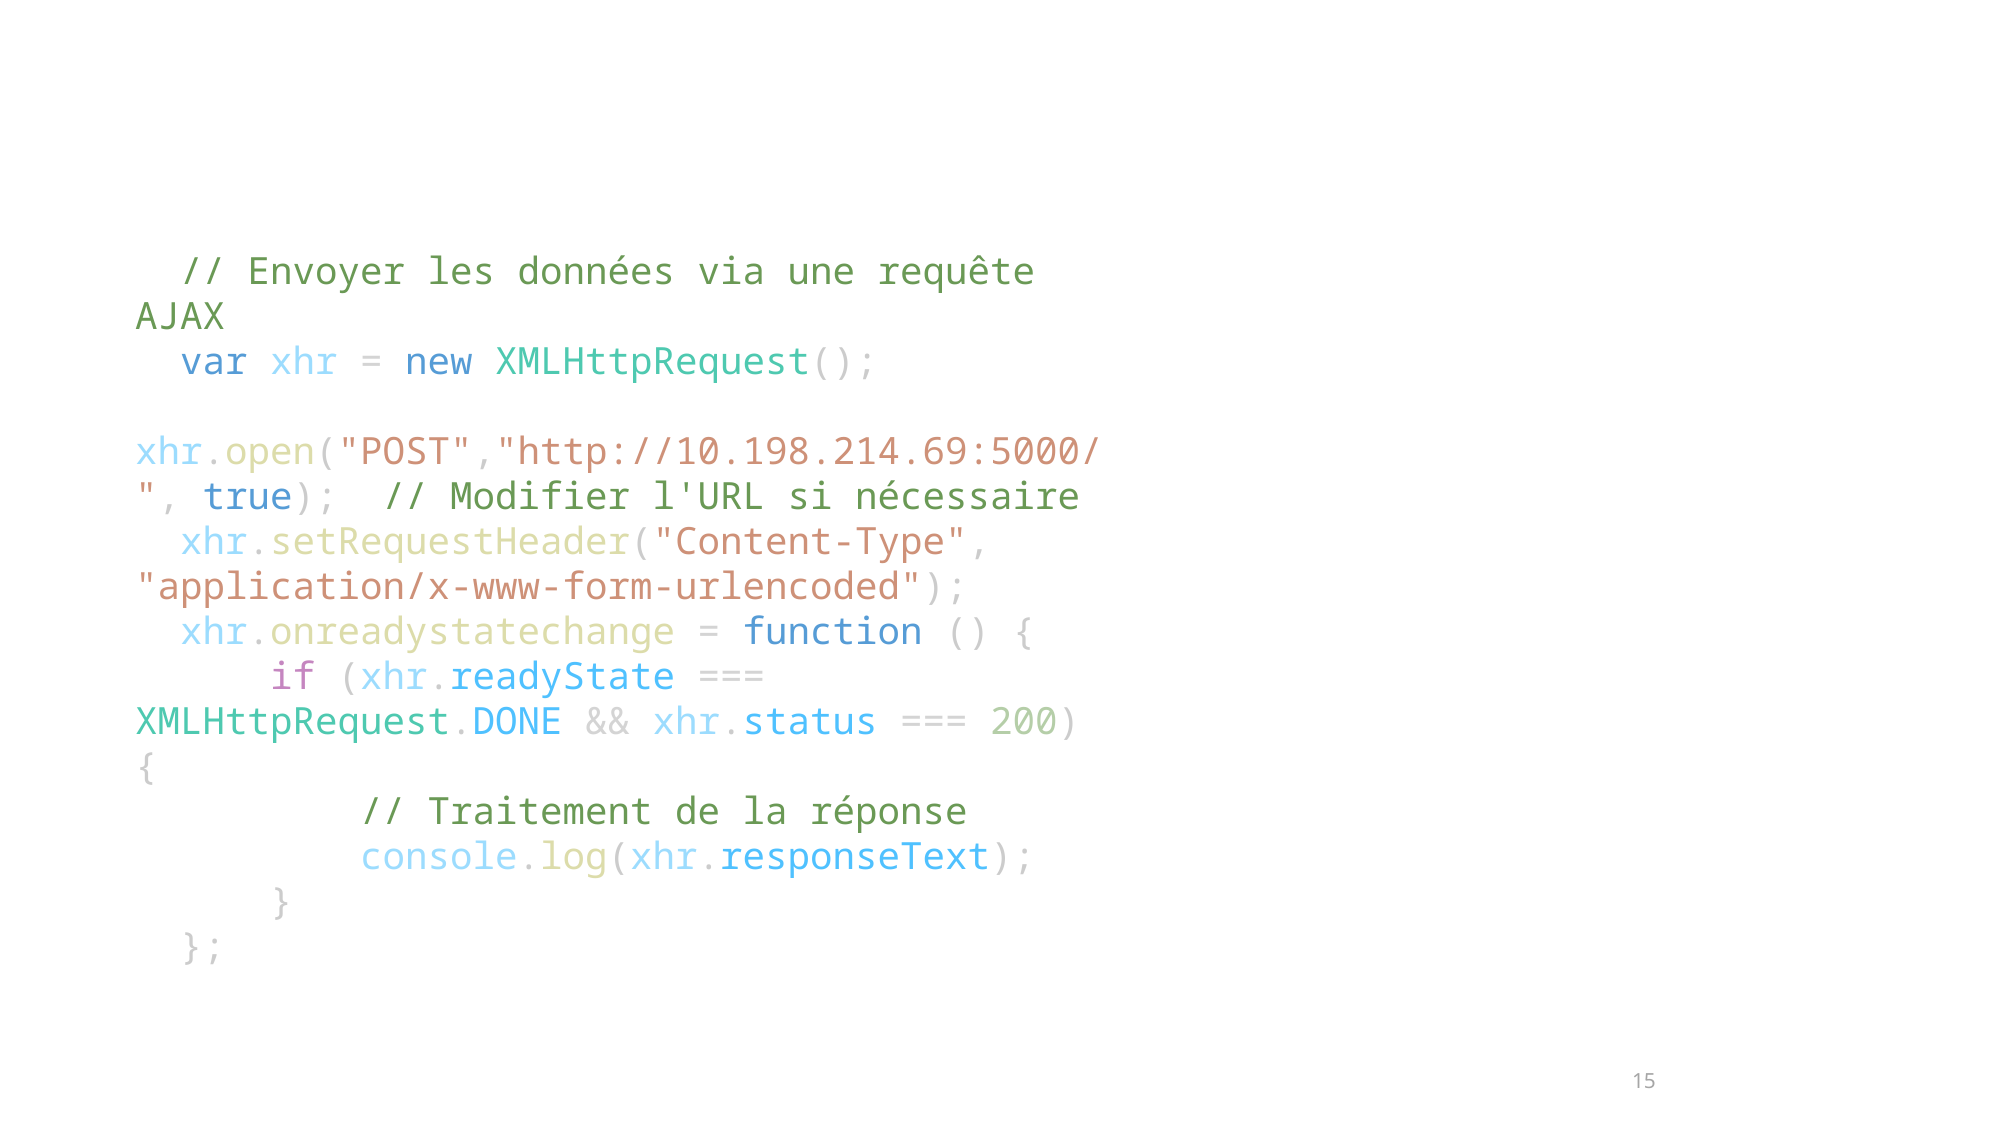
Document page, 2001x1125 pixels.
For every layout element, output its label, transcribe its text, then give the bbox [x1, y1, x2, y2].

text_box [1632, 1067, 1910, 1093]
text_box // Envoyer les données via une requête AJAX var xhr = new XMLHttpRequest(); xhr.open("POST","http://10.198.214.69:5000/", true); // Modifier l'URL si nécessaire xhr.setRequestHeader("Content-Type", "application/x-www-form-urlencoded"); xhr.onreadystatechange = function () { if (xhr.readyState === XMLHttpRequest.DONE && xhr.status === 200) { // Traitement de la réponse console.log(xhr.responseText); } }; [120, 239, 1120, 846]
